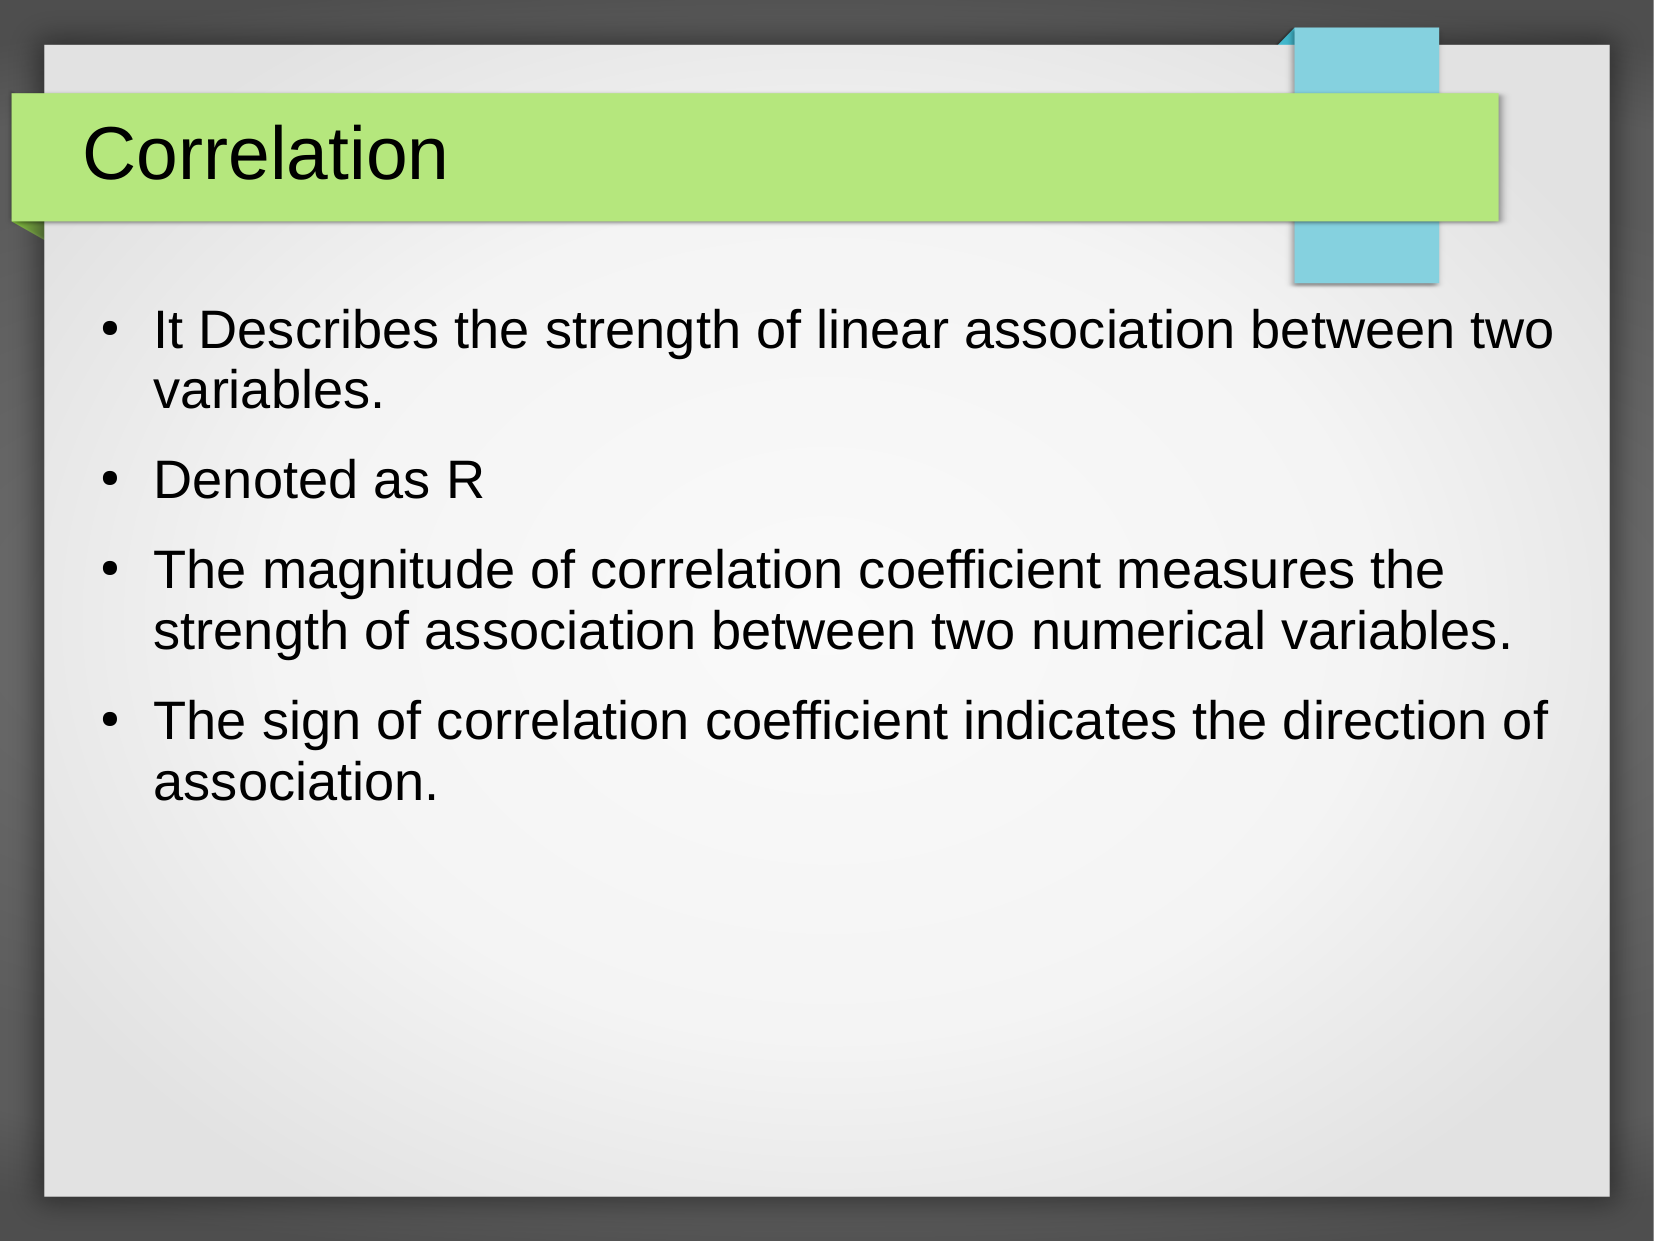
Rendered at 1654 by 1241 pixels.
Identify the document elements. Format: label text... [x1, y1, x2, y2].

list It Describes the strength of linear association between two variables. Denoted as R The magnitude of correlation coefficient measures the strength of association between two numerical variables. The sign of correlation coefficient indicates the direction of association. [82, 299, 1571, 1019]
title Correlation [82, 94, 1264, 213]
picture [0, 0, 1654, 1241]
